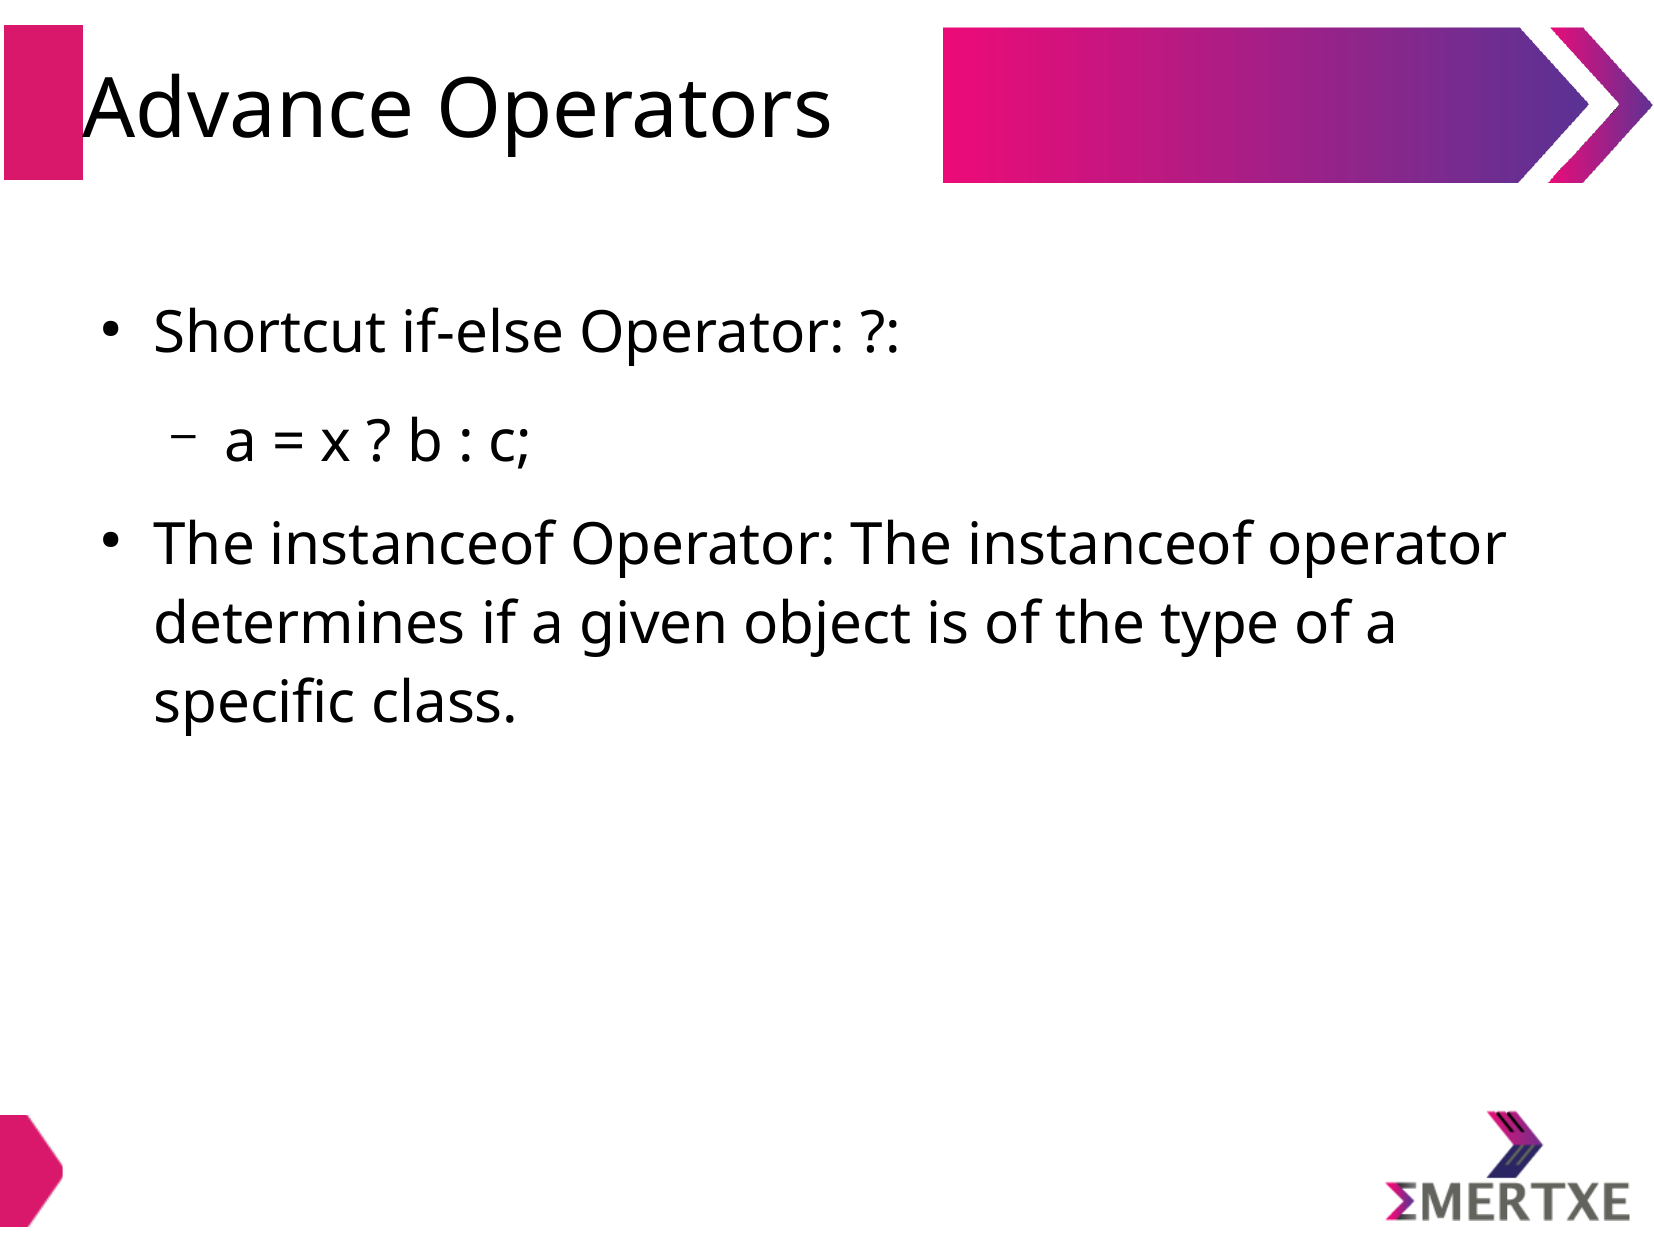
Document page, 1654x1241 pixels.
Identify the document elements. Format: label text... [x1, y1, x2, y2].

picture [1571, 27, 1653, 183]
picture [1385, 1107, 1631, 1221]
title Advance Operators [82, 2, 1571, 210]
list Shortcut if-else Operator: ?: a = x ? b : c; The instanceof Operator: The instanceof operator determines if a given object is of the type of a specific class. [82, 290, 1571, 1010]
